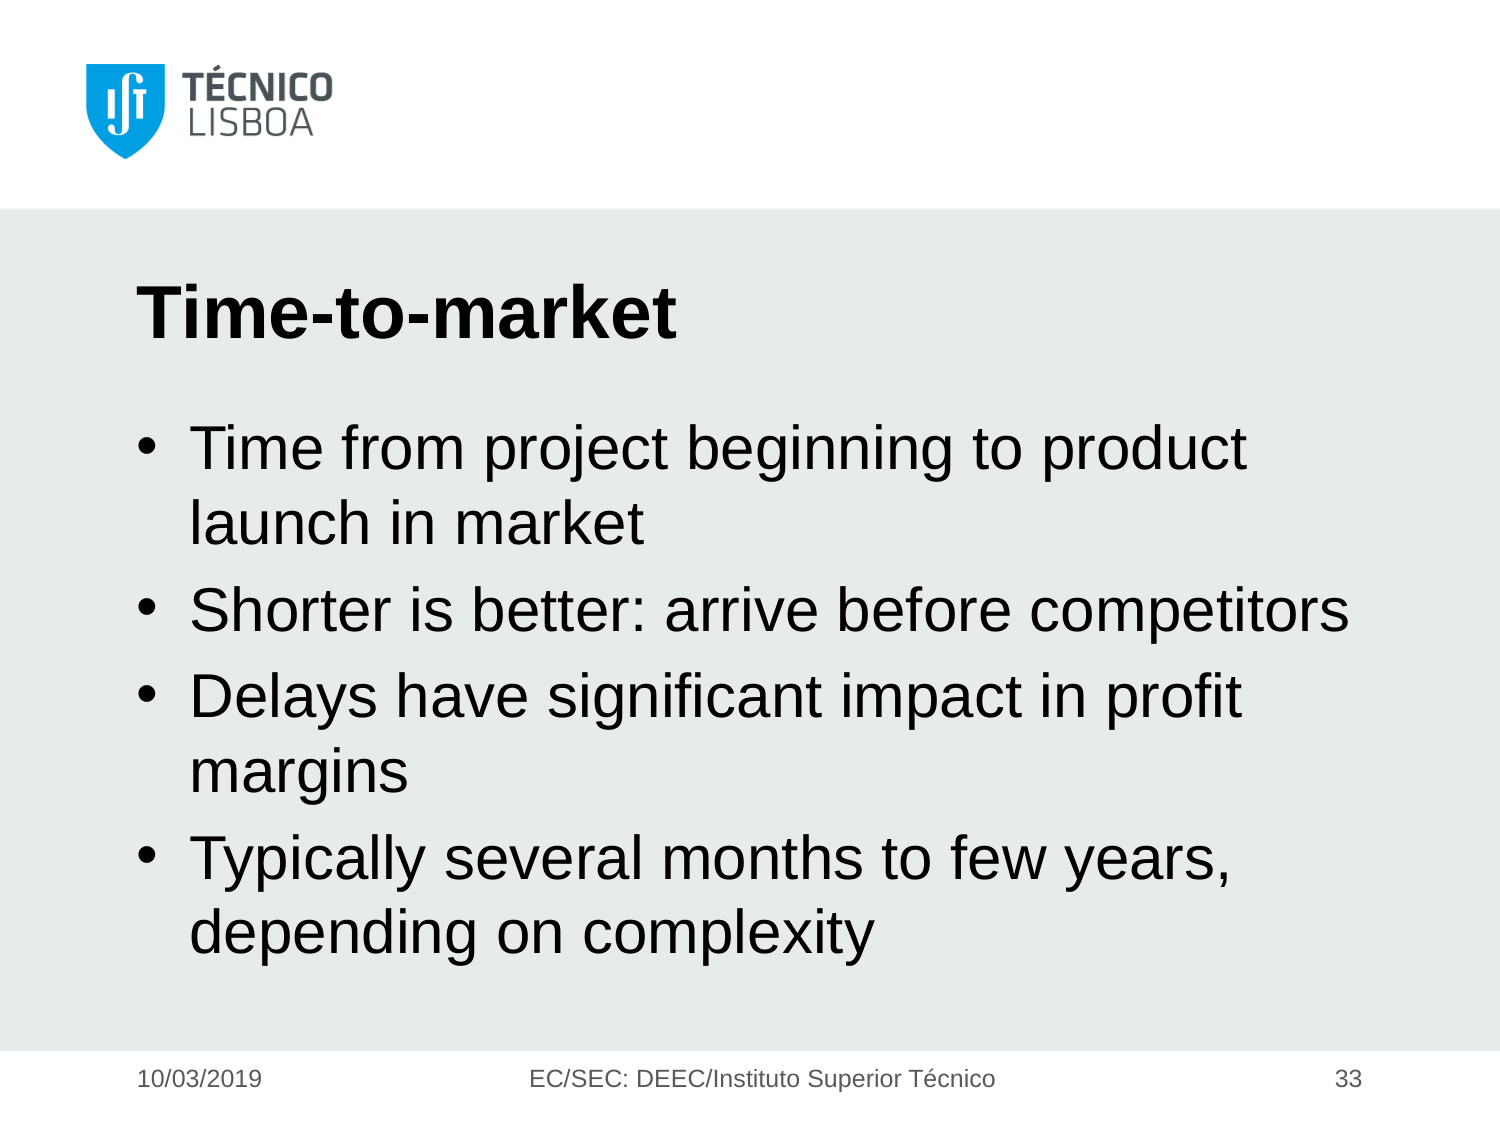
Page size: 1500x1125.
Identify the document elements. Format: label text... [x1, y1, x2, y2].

slide_number 10/03/2019 [121, 1052, 425, 1103]
slide_number <number> [1077, 1052, 1378, 1103]
title Time-to-market [121, 237, 1378, 381]
picture [0, 0, 1500, 1125]
footer EC/SEC: DEEC/Instituto Superior Técnico [512, 1052, 1021, 1103]
list Time from project beginning to product launch in market Shorter is better: arrive before competitors Delays have significant impact in profit margins Typically several months to few years, depending on complexity [121, 400, 1378, 1005]
